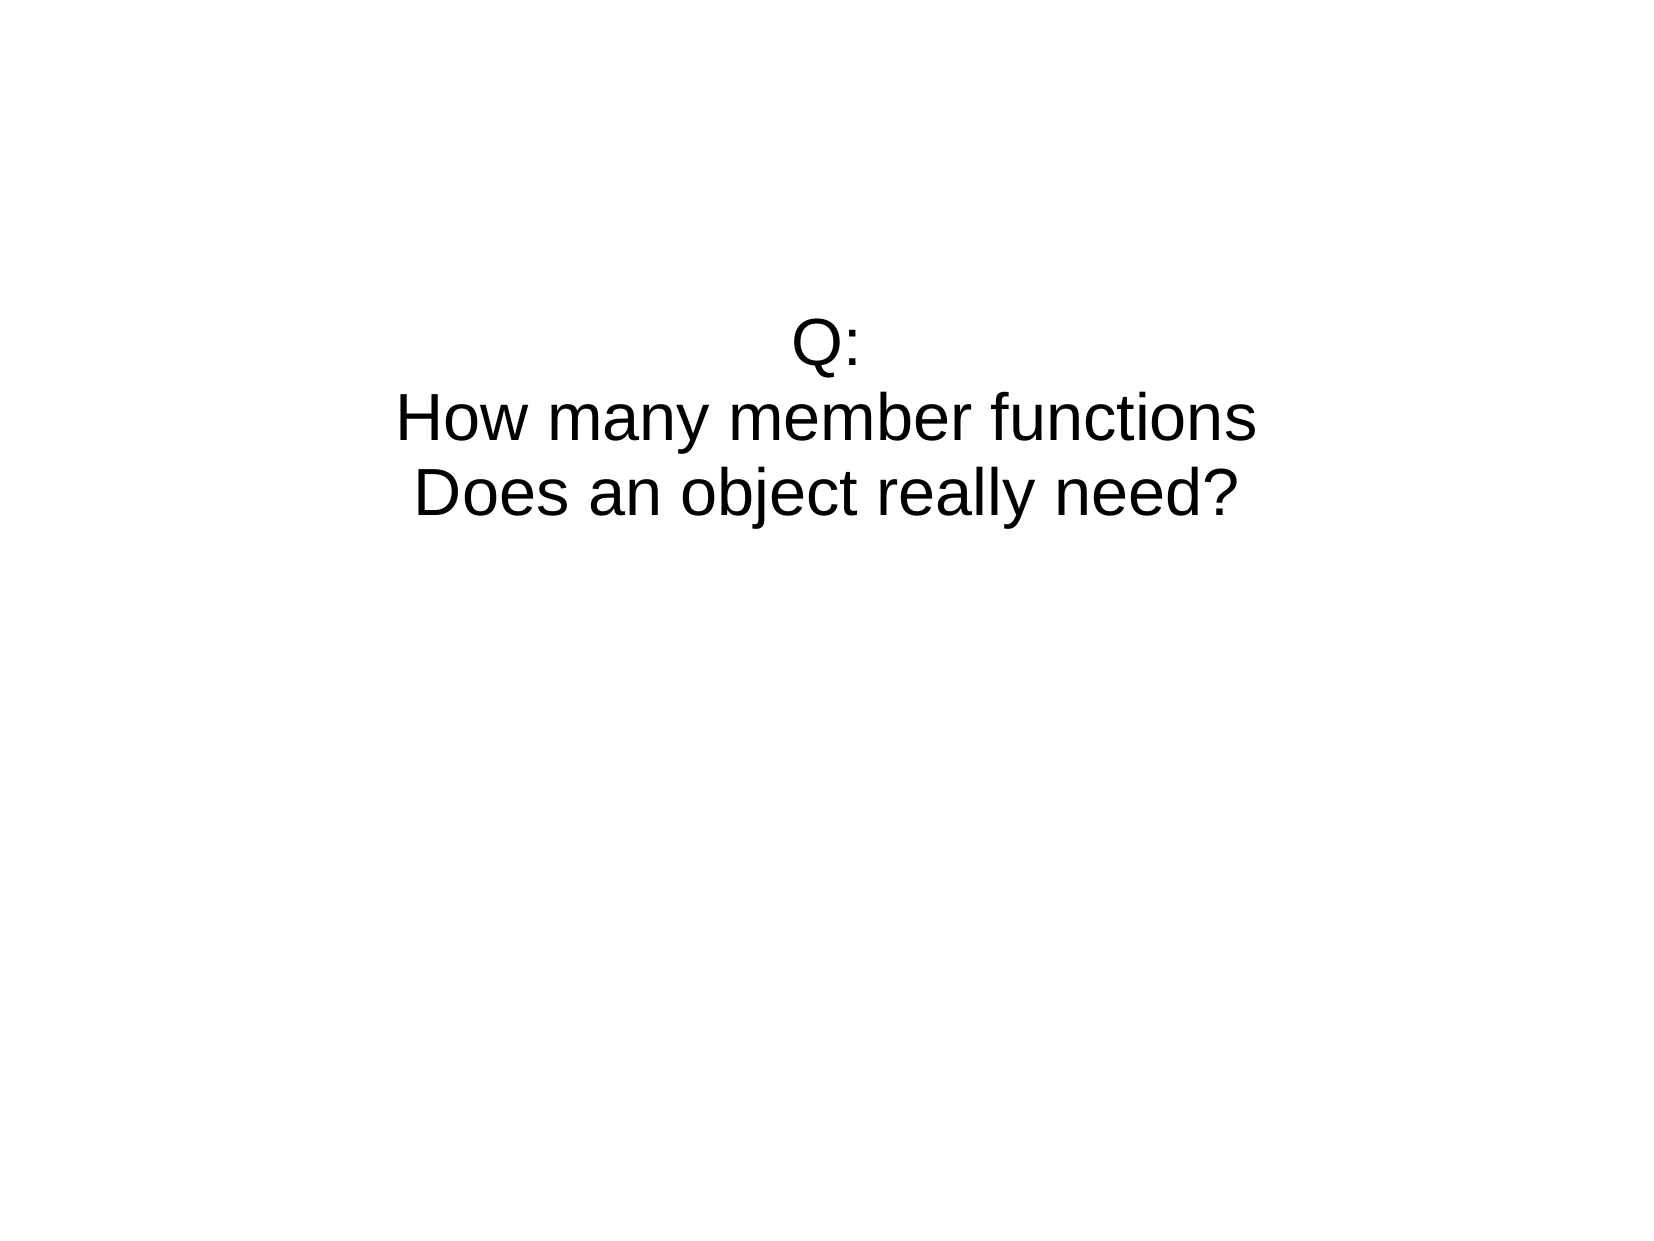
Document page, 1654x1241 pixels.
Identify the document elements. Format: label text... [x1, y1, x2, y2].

subtitle Q: How many member functions Does an object really need? [82, 49, 1571, 1010]
